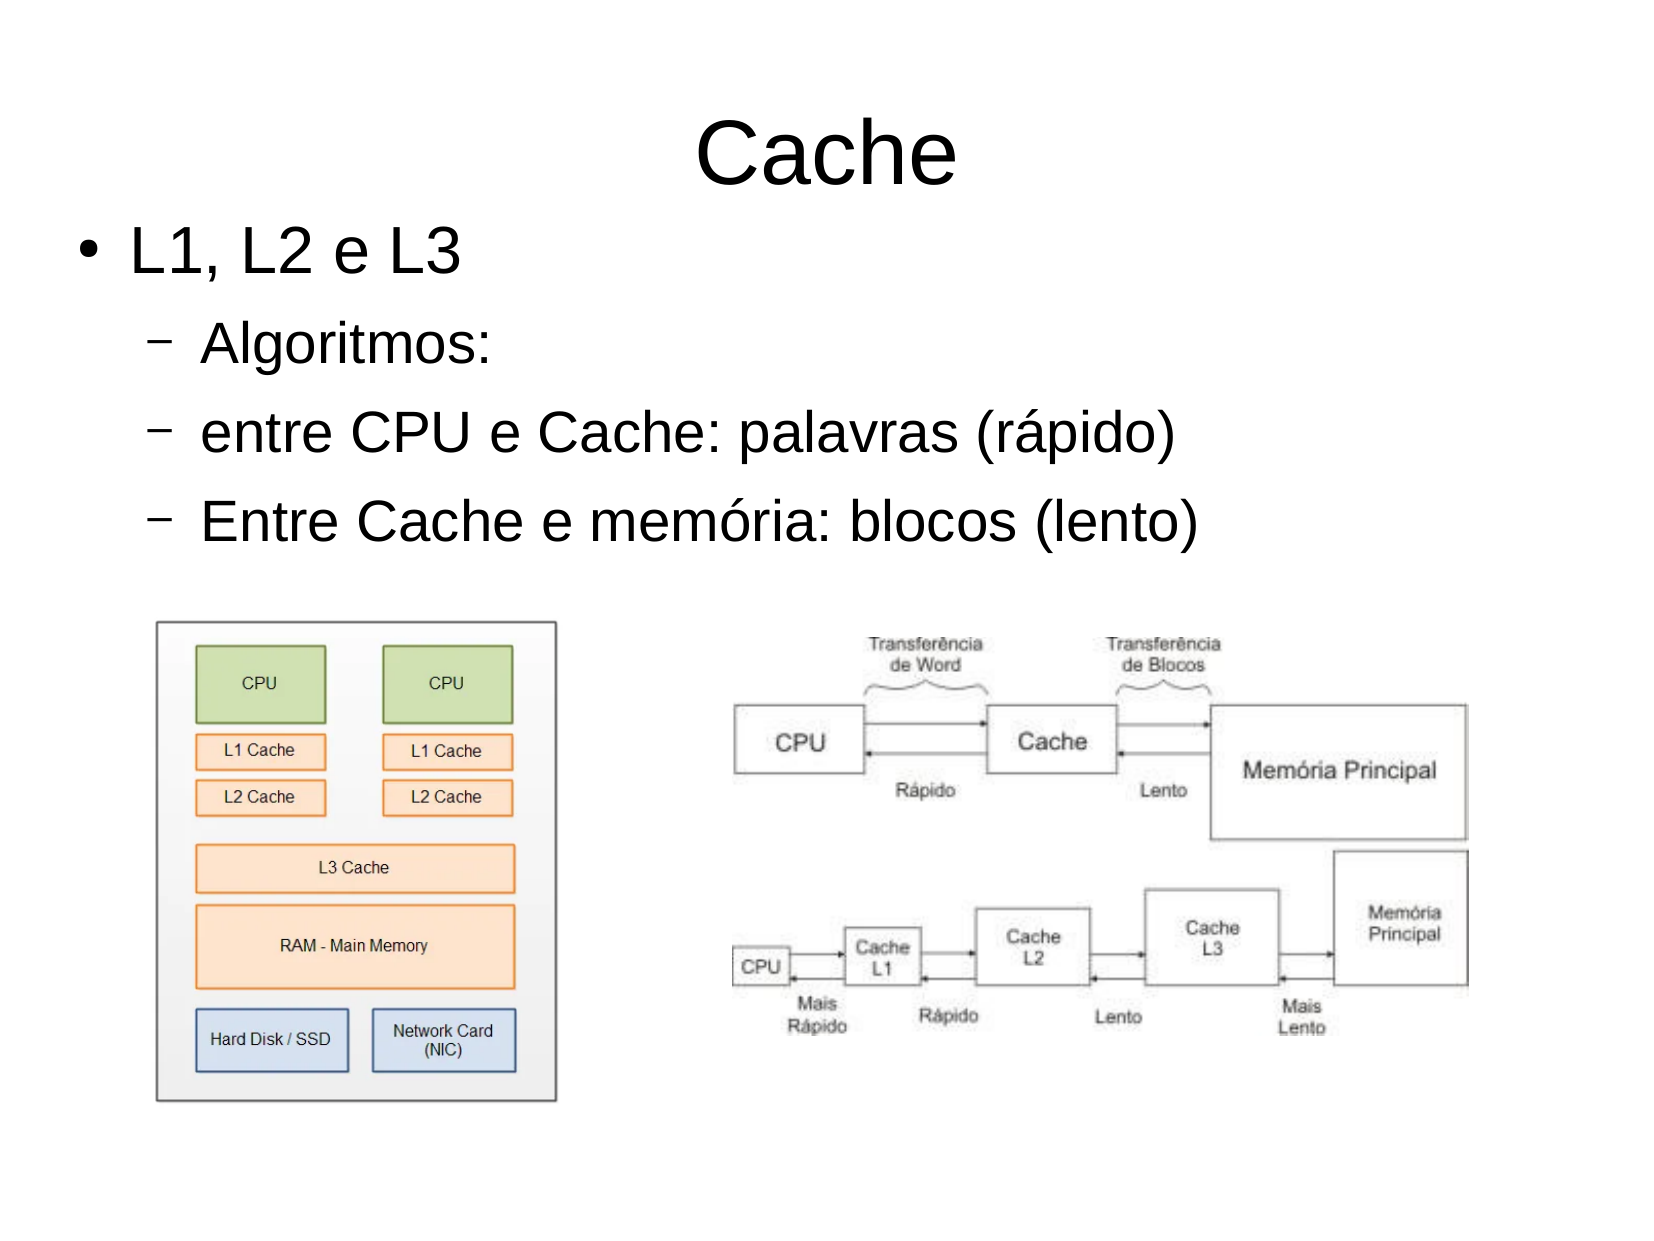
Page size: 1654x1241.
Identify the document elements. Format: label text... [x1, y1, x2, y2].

title Cache [82, 49, 1571, 257]
picture [732, 637, 1469, 1036]
list L1, L2 e L3 Algoritmos: entre CPU e Cache: palavras (rápido) Entre Cache e memória: blocos (lento) [59, 212, 1288, 932]
picture [118, 580, 599, 1146]
